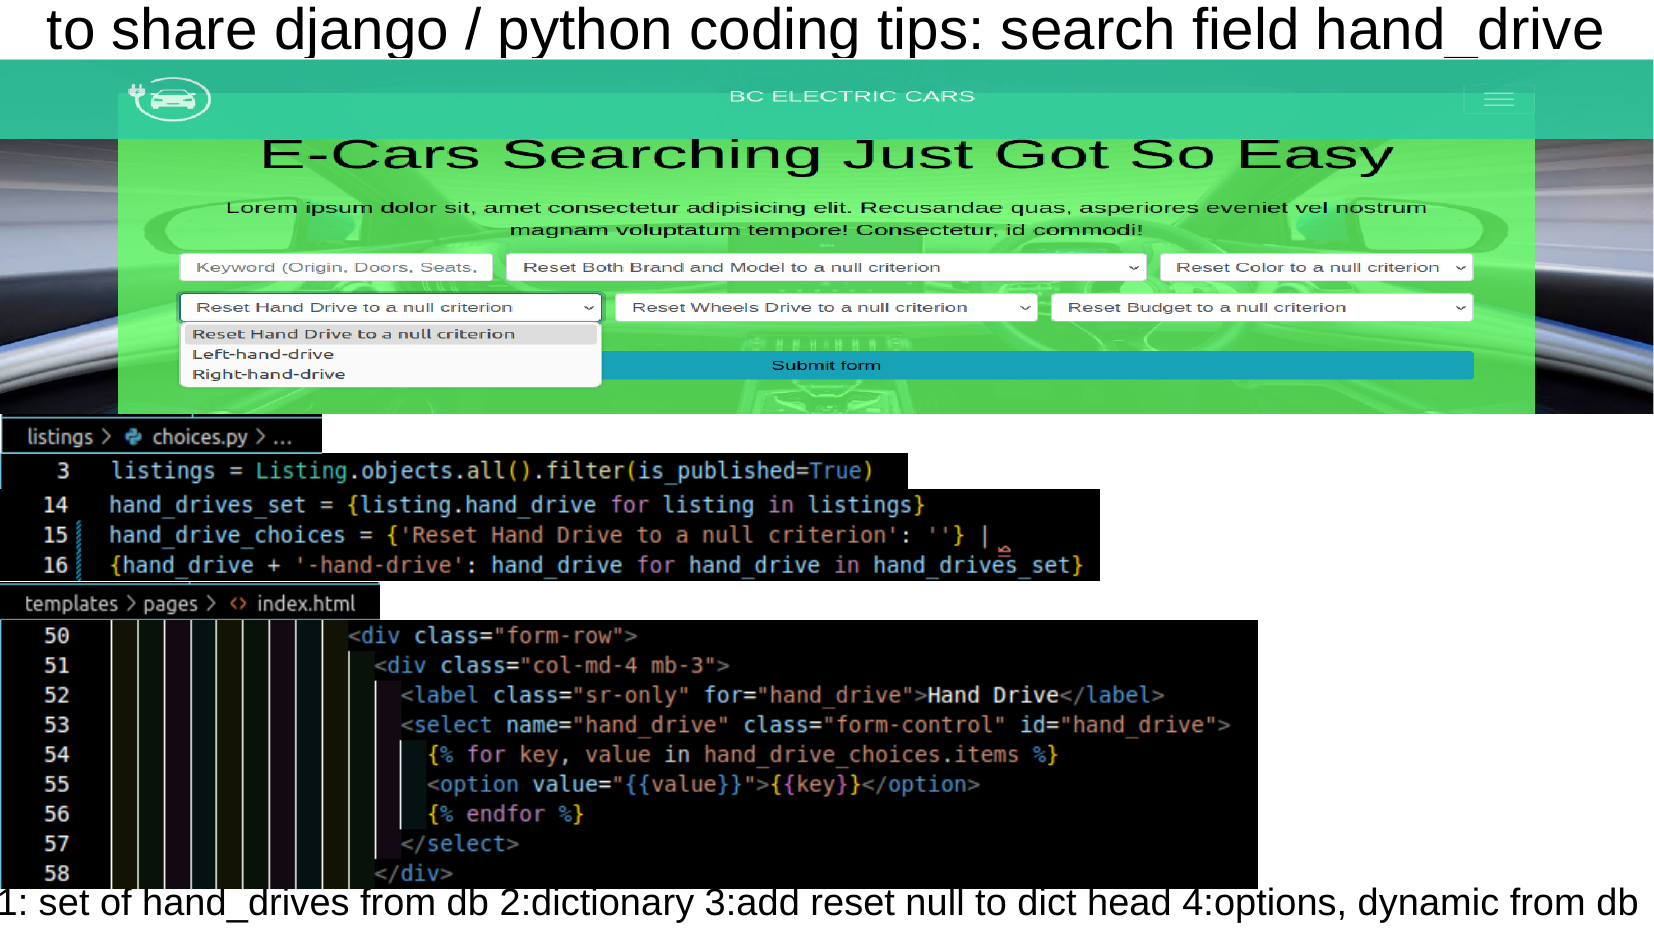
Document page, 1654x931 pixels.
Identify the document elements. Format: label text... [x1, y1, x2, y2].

picture [0, 582, 1258, 889]
picture [0, 58, 1654, 581]
title to share django / python coding tips: search field hand_drive [0, 0, 1654, 58]
list 1: set of hand_drives from db 2:dictionary 3:add reset null to dict head 4:options, dynamic from db [0, 881, 1647, 931]
